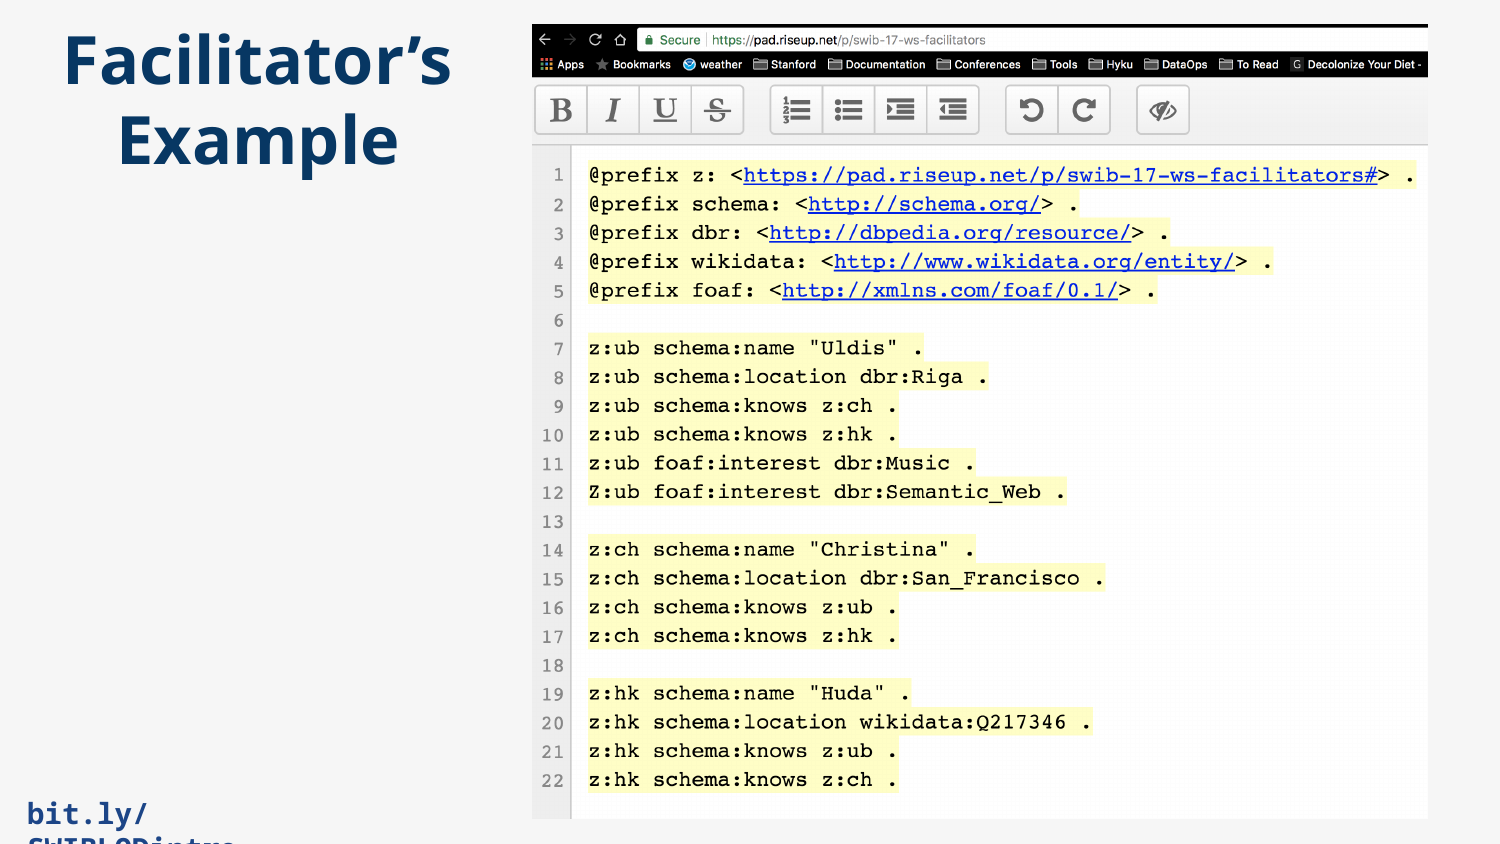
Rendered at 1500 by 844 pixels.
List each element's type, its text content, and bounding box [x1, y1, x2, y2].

picture [532, 24, 1428, 819]
title Facilitator’s Example [9, 3, 508, 228]
